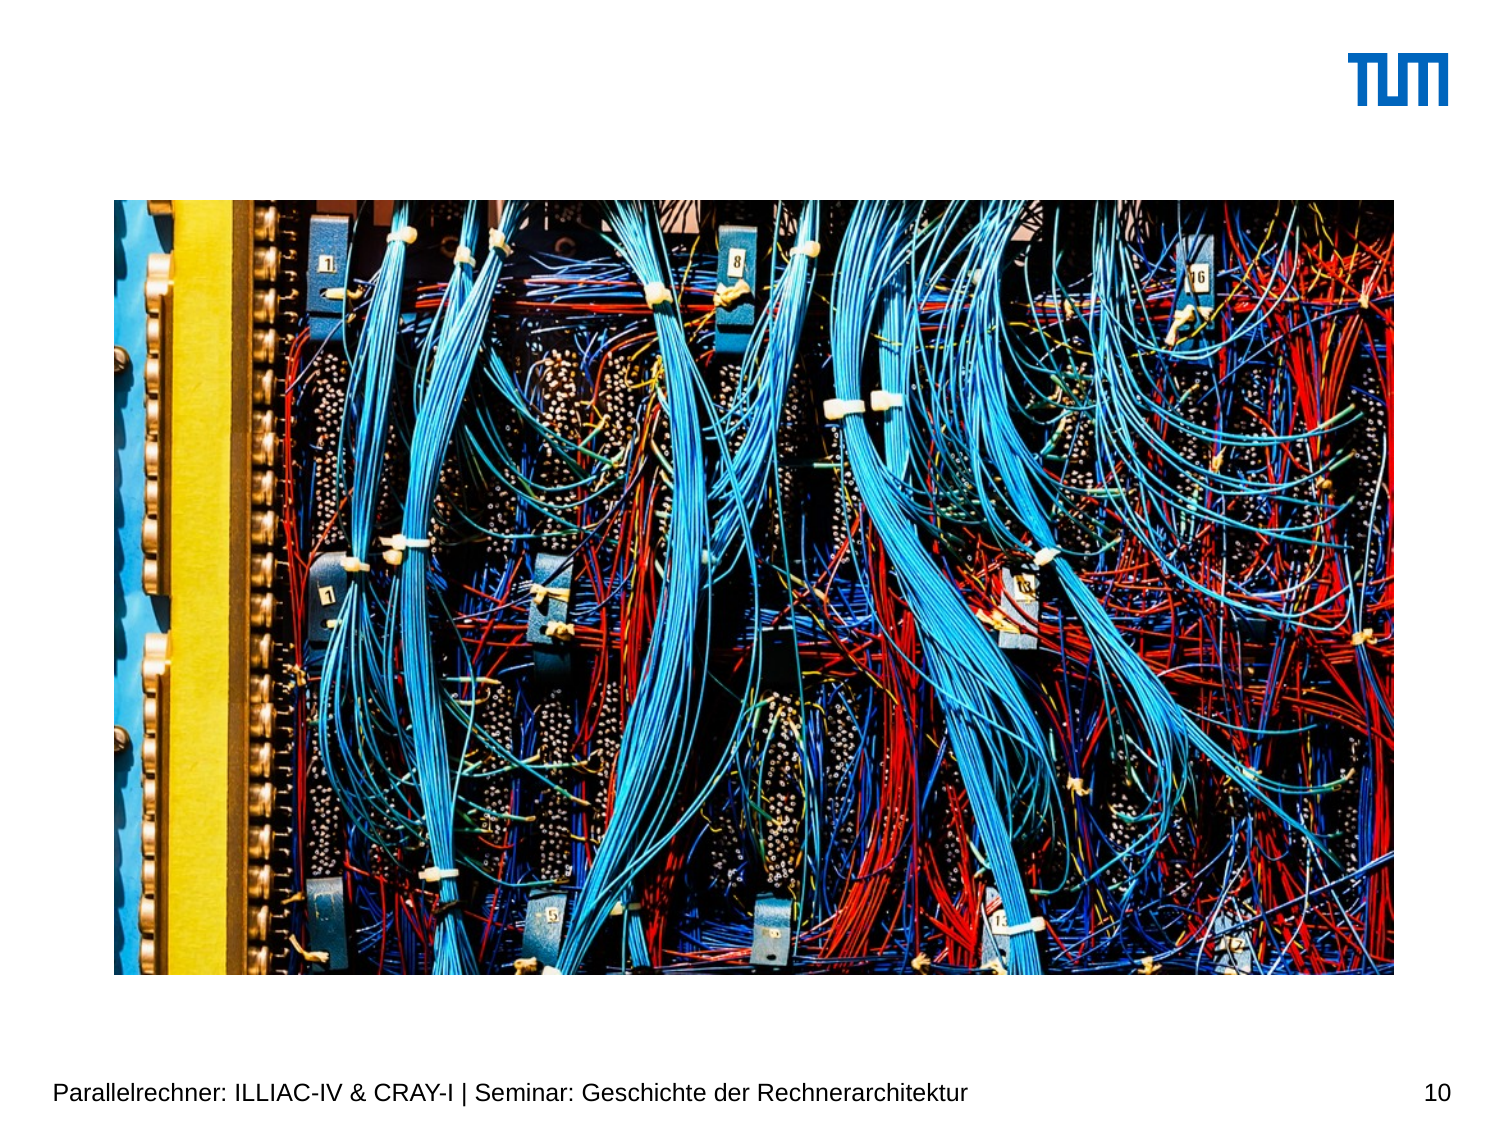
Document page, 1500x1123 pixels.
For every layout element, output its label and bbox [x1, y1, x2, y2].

picture [114, 955, 124, 975]
picture [114, 587, 122, 593]
picture [114, 577, 122, 584]
picture [114, 200, 1394, 975]
